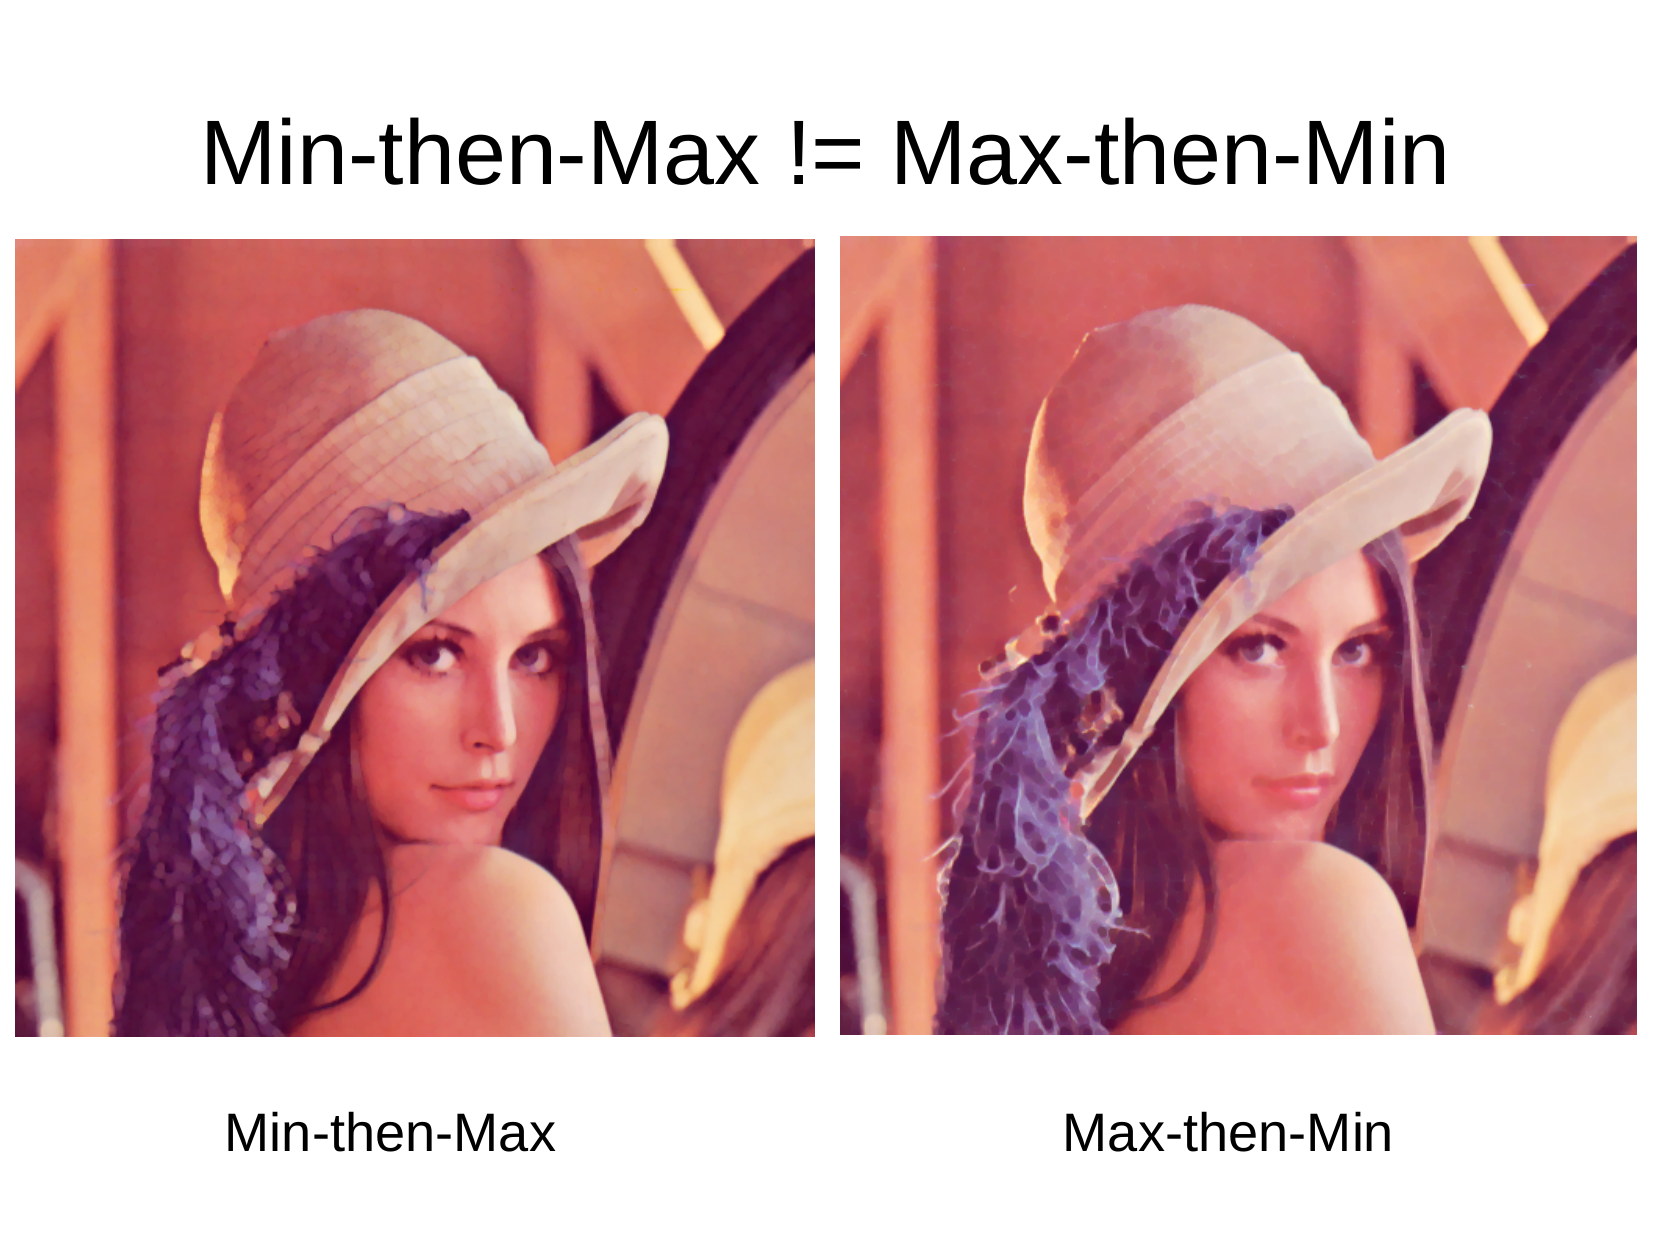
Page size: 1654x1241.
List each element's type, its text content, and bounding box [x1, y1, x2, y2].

text_box Max-then-Min [1047, 1095, 1409, 1171]
picture [15, 239, 815, 1037]
title Min-then-Max != Max-then-Min [82, 49, 1571, 257]
picture [840, 236, 1637, 1036]
text_box Min-then-Max [210, 1094, 572, 1171]
